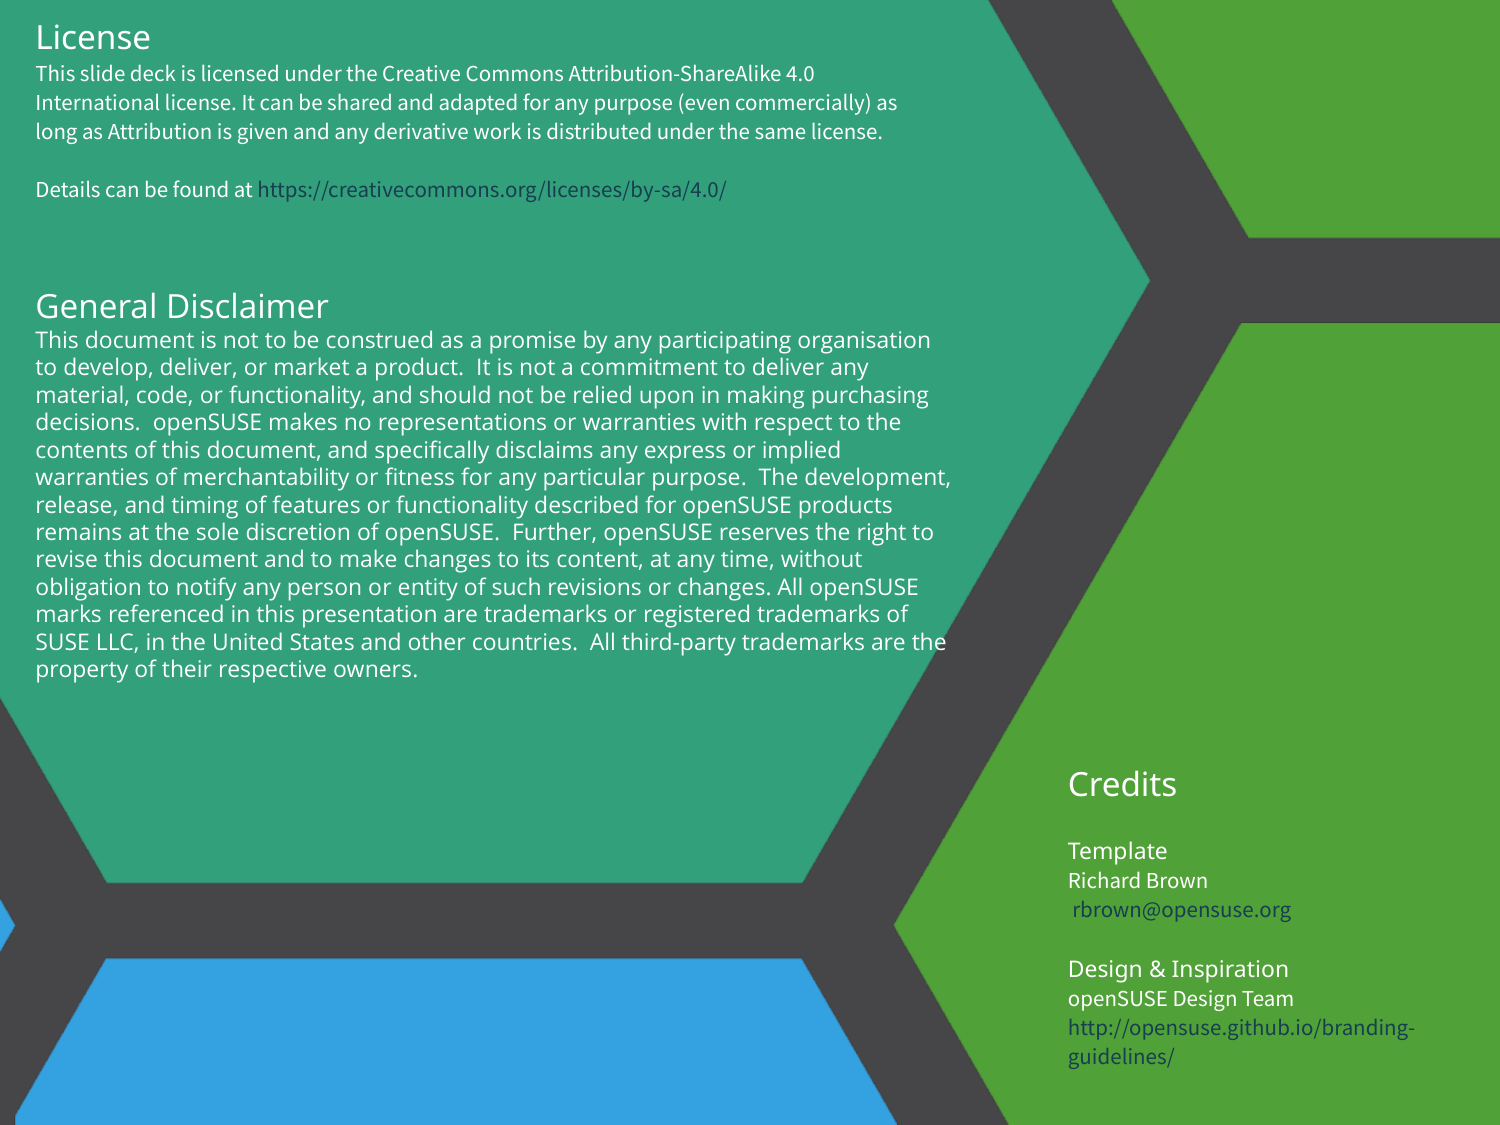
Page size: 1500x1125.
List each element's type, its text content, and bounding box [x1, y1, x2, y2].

picture [0, 0, 1500, 1125]
text_box License This slide deck is licensed under the Creative Commons Attribution-ShareAlike 4.0 International license. It can be shared and adapted for any purpose (even commercially) as long as Attribution is given and any derivative work is distributed under the same license. Details can be found at https://creativecommons.org/licenses/by-sa/4.0/ [20, 6, 918, 266]
text_box Credits Template Richard Brown rbrown@opensuse.org Design & Inspiration openSUSE Design Team http://opensuse.github.io/branding-guidelines/ [1053, 753, 1491, 1074]
